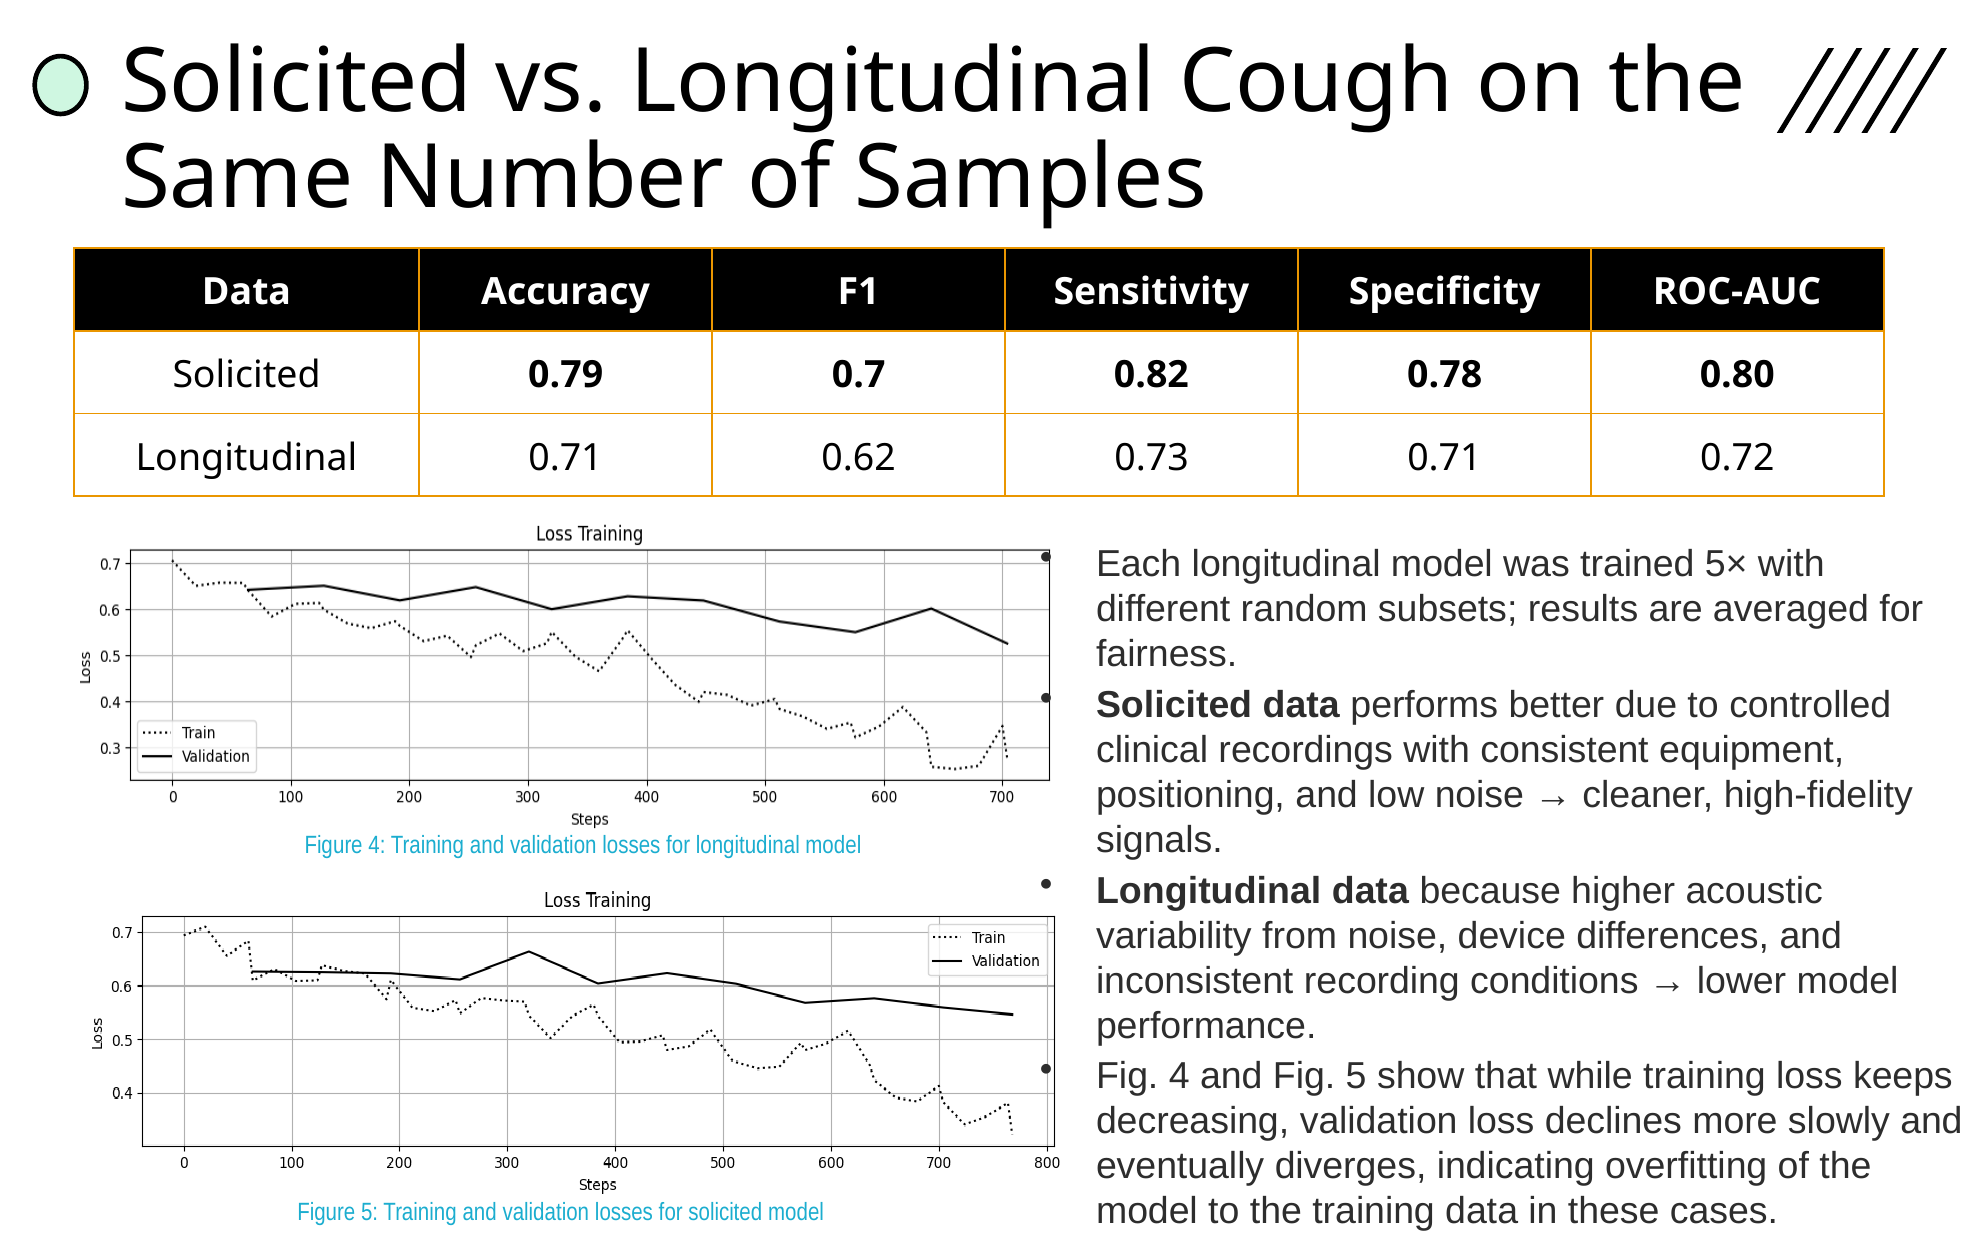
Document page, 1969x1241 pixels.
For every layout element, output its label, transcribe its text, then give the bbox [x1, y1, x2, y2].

table_cell 0.71 [420, 414, 711, 495]
table_cell 0.78 [1299, 332, 1590, 413]
table_cell 0.79 [420, 332, 711, 413]
table_cell 0.82 [1006, 332, 1297, 413]
picture [76, 875, 978, 1211]
table_cell 0.71 [1299, 414, 1590, 477]
table_cell 0.62 [713, 414, 1004, 495]
title Solicited vs. Longitudinal Cough on the Same Number of Samples [106, 26, 1804, 236]
table_cell 0.73 [1006, 414, 1297, 477]
table_header Sensitivity [1006, 249, 1297, 330]
table_header Accuracy [420, 249, 711, 330]
table_header Specificity [1299, 249, 1590, 330]
table_cell 0.7 [713, 332, 1004, 413]
table_header Data [75, 249, 418, 330]
picture [64, 508, 978, 845]
table_header ROC-AUC [1592, 249, 1883, 330]
text_box Figure 5: Training and validation losses for solicited model [285, 1189, 978, 1232]
table_cell Longitudinal [75, 414, 418, 495]
table_cell 0.80 [1592, 332, 1883, 413]
text_box Figure 4: Training and validation losses for longitudinal model [292, 822, 929, 865]
table_cell 0.72 [1592, 414, 1883, 477]
table_header F1 [713, 249, 1004, 330]
table_cell Solicited [75, 332, 418, 413]
text_box Each longitudinal model was trained 5× with different random subsets; results are averaged for fairness. Solicited data performs better due to controlled clinical recordings with consistent equipment, positioning, and low noise → cleaner, high-fidelity signals. Longitudinal data because higher acoustic variability from noise, device differences, and inconsistent recording conditions → lower model performance. Fig. 4 and Fig. 5 show that while training loss keeps decreasing, validation loss declines more slowly and eventually diverges, indicating overfitting of the model to the training data in these cases. [978, 477, 1969, 1241]
